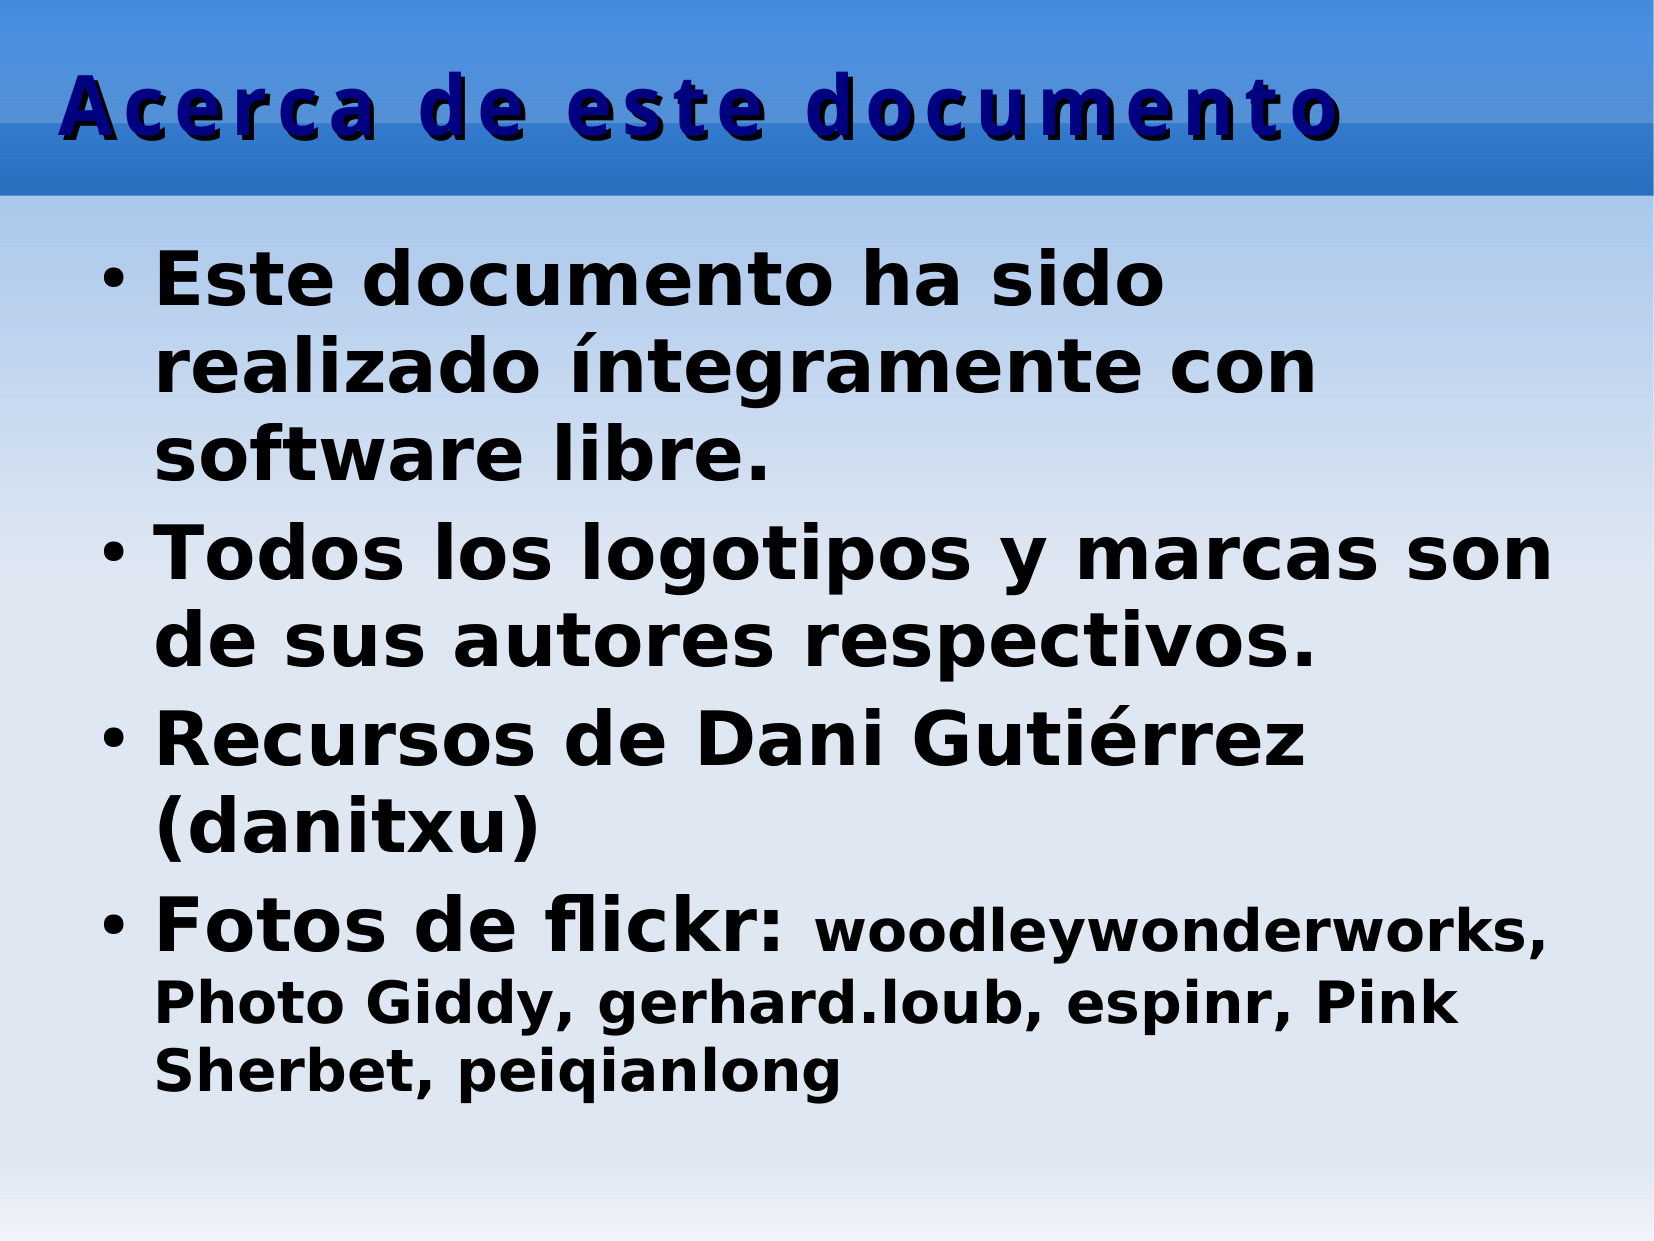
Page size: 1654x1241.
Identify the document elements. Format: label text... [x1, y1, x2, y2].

picture [0, 0, 1654, 1241]
list Este documento ha sido realizado íntegramente con software libre. Todos los logotipos y marcas son de sus autores respectivos. Recursos de Dani Gutiérrez (danitxu) Fotos de flickr: woodleywonderworks, Photo Giddy, gerhard.loub, espinr, Pink Sherbet, peiqianlong [82, 236, 1565, 1109]
title Acerca de este documento [59, 29, 1654, 178]
